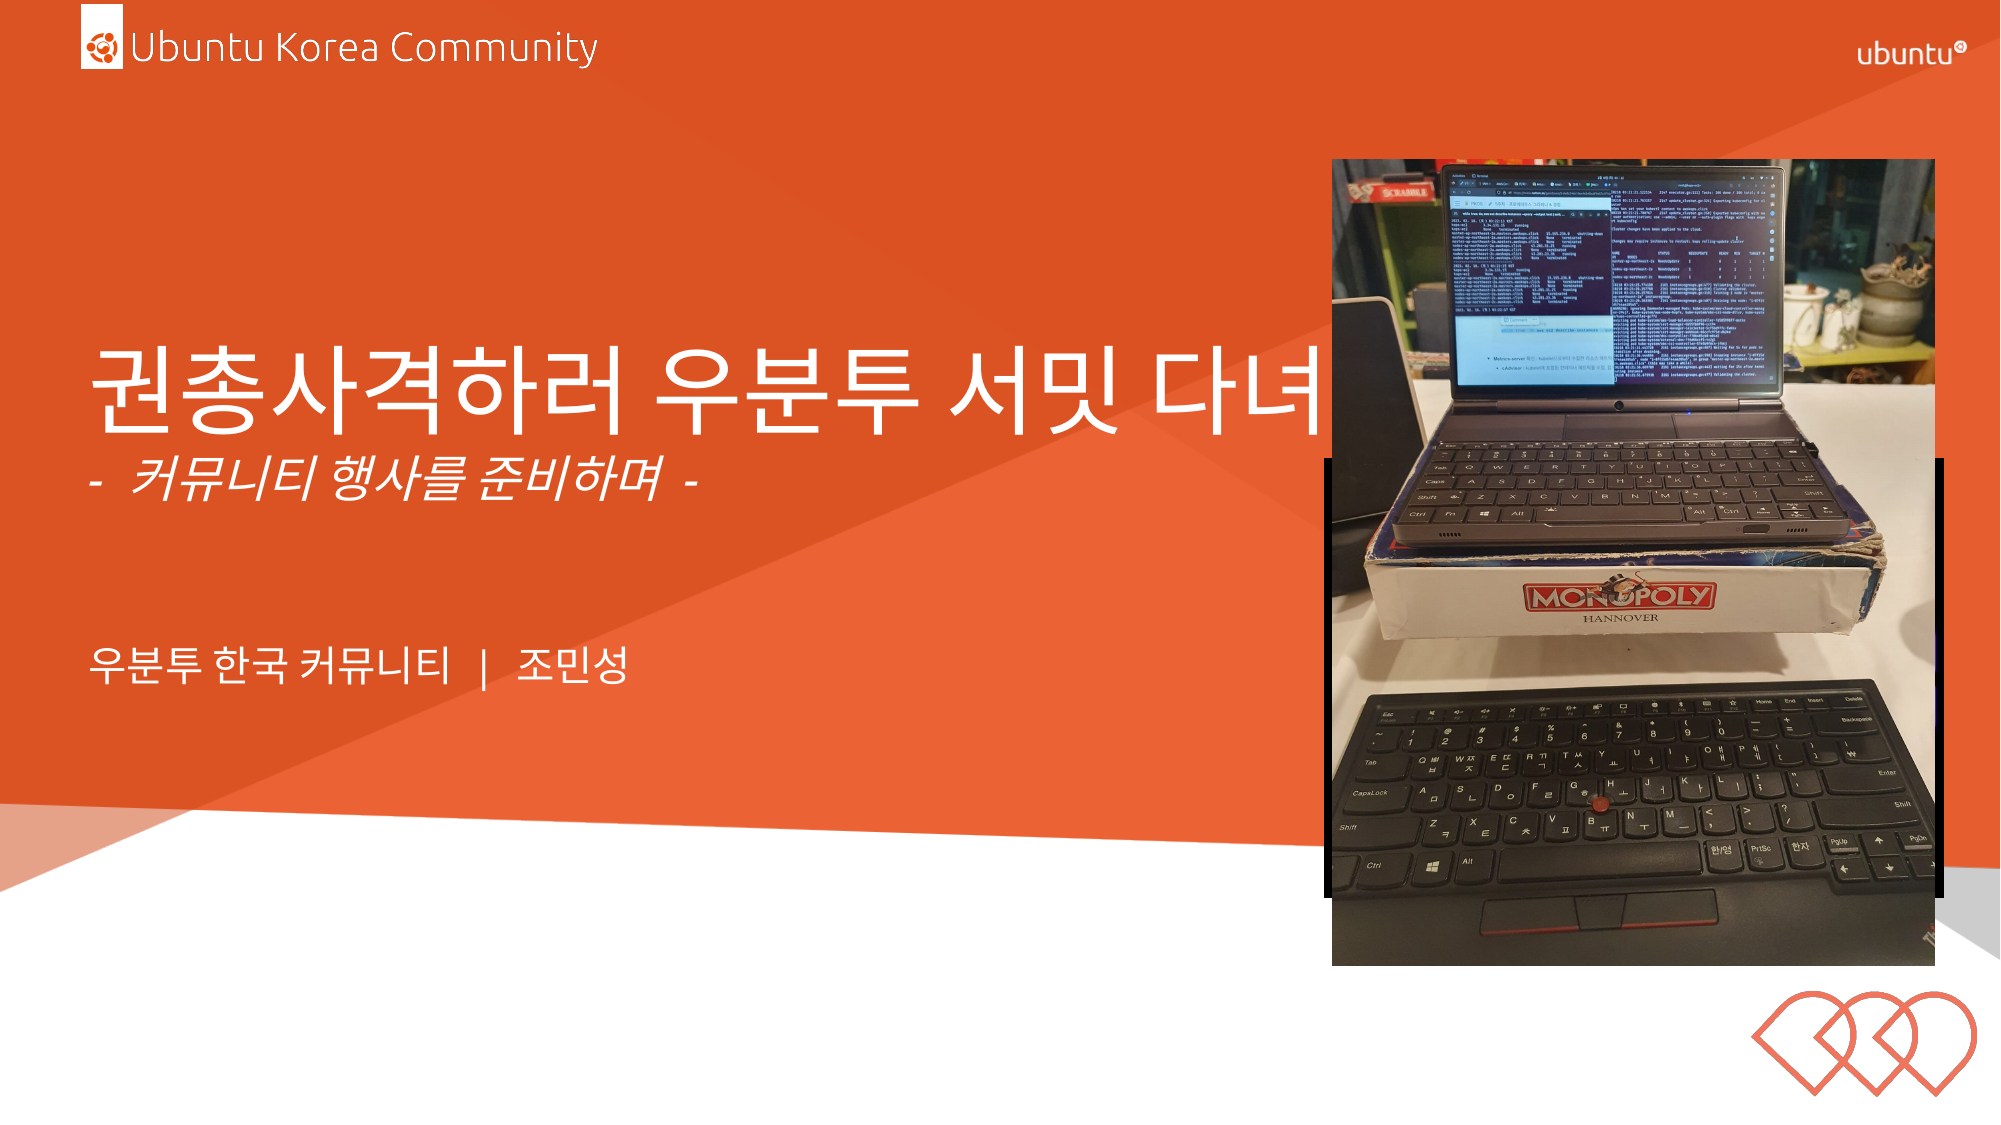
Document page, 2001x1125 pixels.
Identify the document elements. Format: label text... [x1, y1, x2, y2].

title 권총사격하러 우분투 서밋 다녀온 후기 (가제였던것) - 커뮤니티 행사를 준비하며 - [68, 122, 1932, 528]
picture [0, 0, 2001, 1125]
subtitle 우분투 한국 커뮤니티 | 조민성 [68, 619, 1324, 794]
